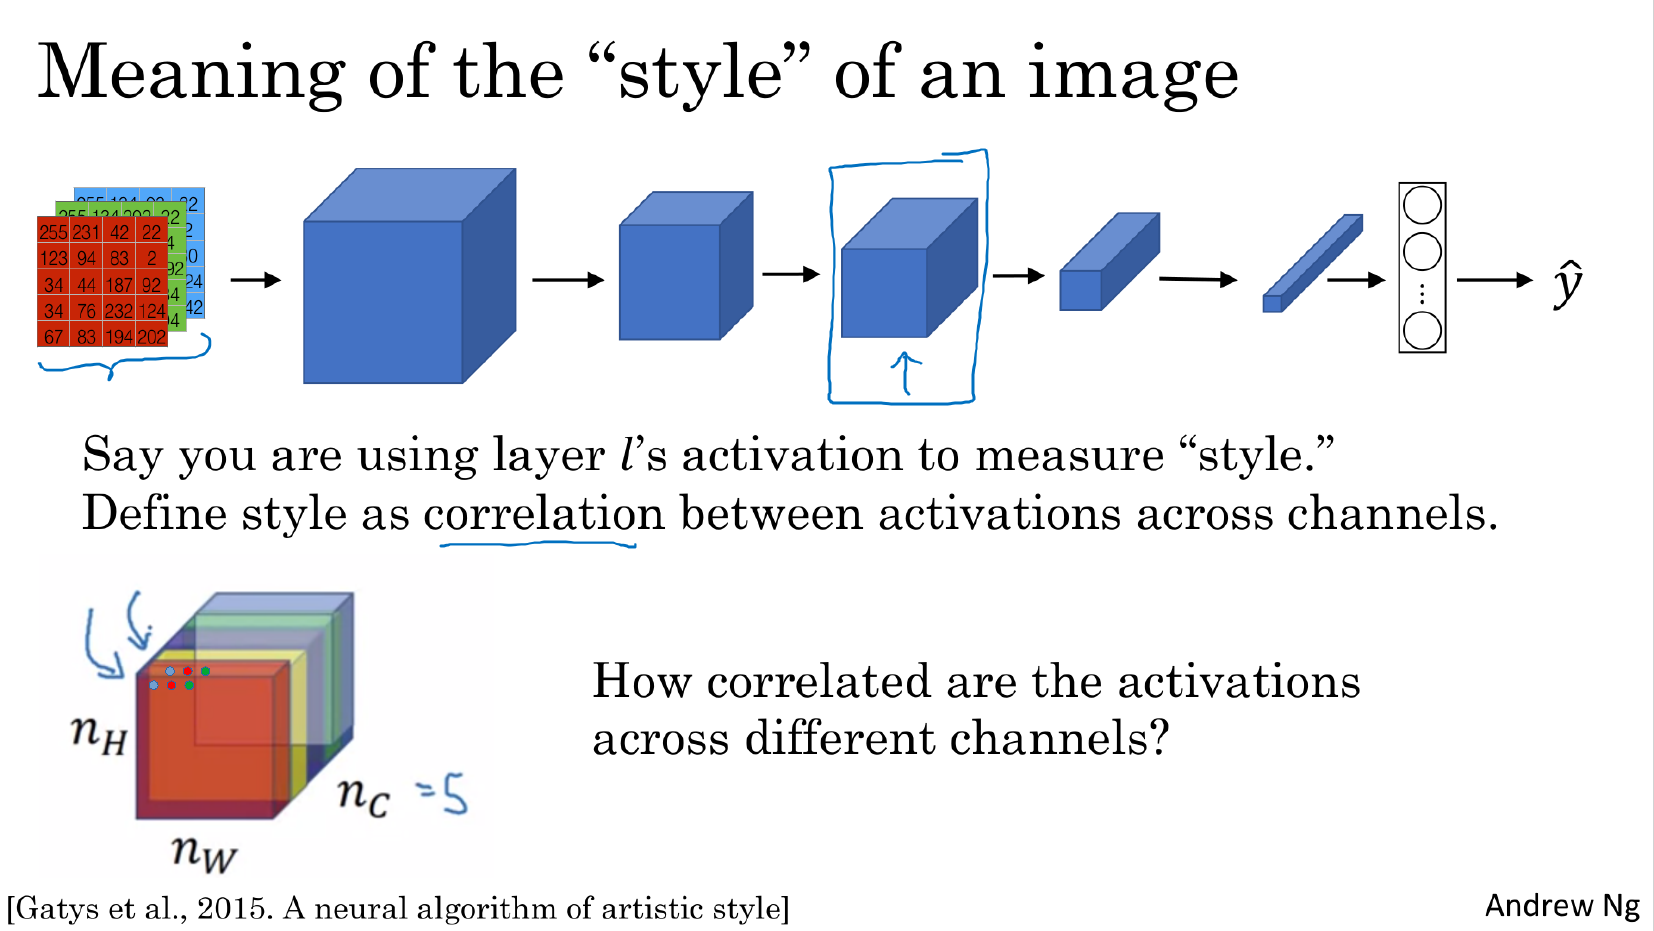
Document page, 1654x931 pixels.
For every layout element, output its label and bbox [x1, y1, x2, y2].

text_box [149, 680, 159, 690]
text_box [201, 666, 210, 676]
text_box [165, 666, 175, 676]
picture [0, 0, 1654, 931]
text_box [184, 680, 194, 690]
text_box [167, 680, 176, 690]
text_box [183, 666, 193, 676]
